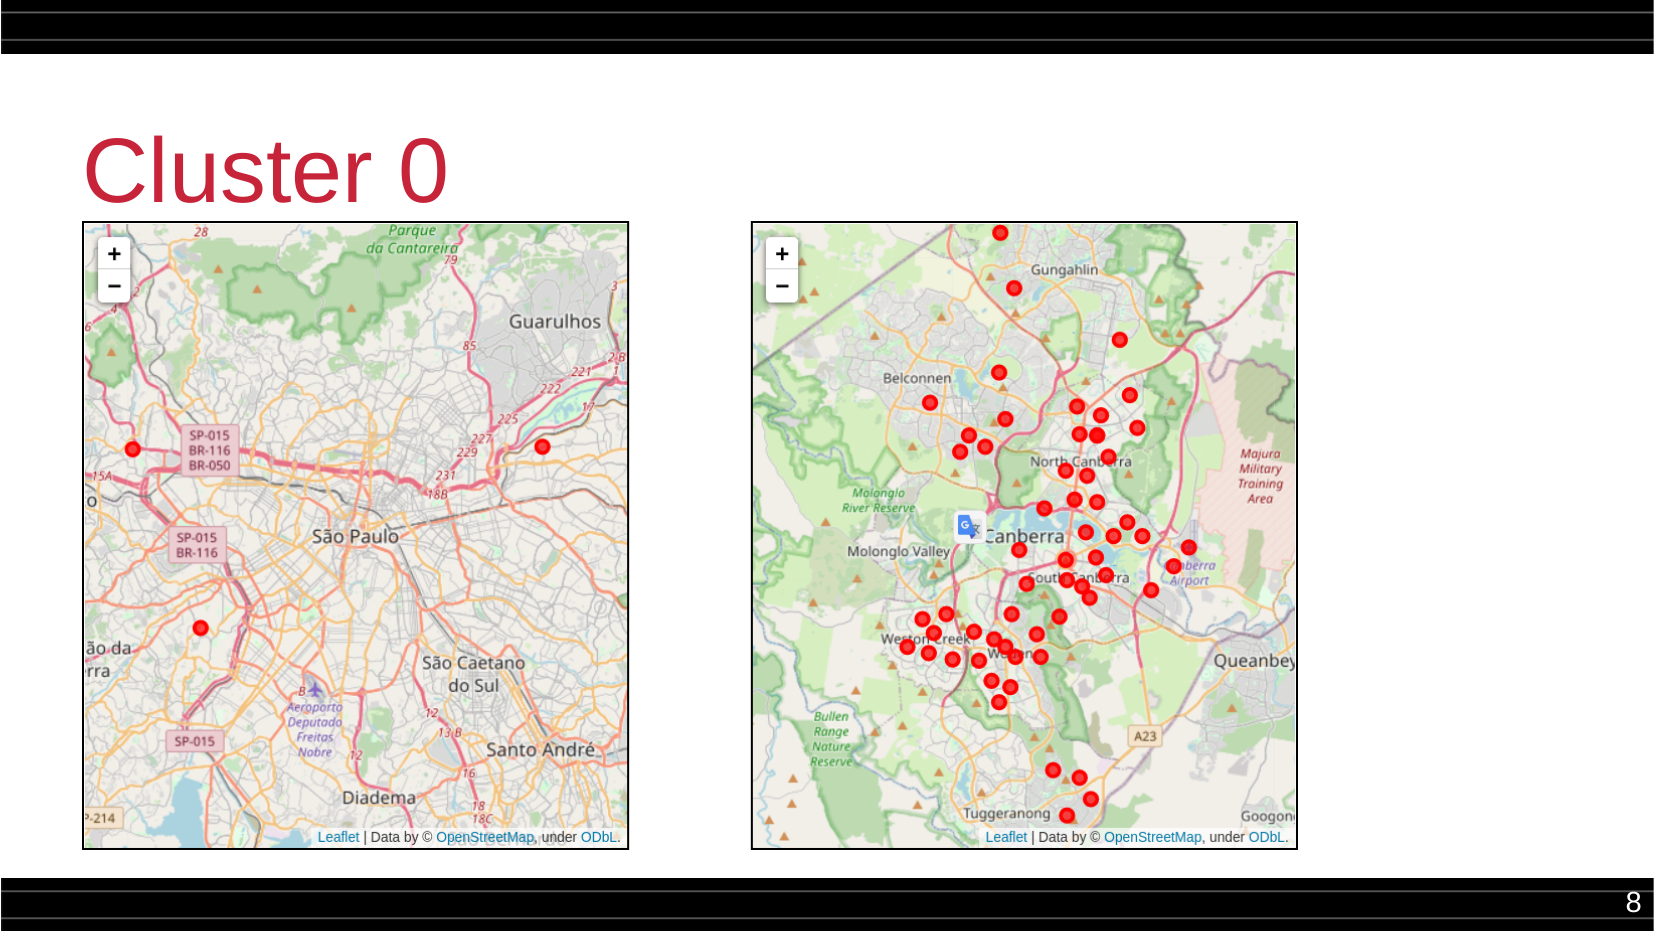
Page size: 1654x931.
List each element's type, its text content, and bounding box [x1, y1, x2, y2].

picture [1, 0, 1654, 54]
picture [1, 878, 1654, 931]
title Cluster 0 [82, 92, 1571, 249]
picture [82, 221, 1299, 851]
